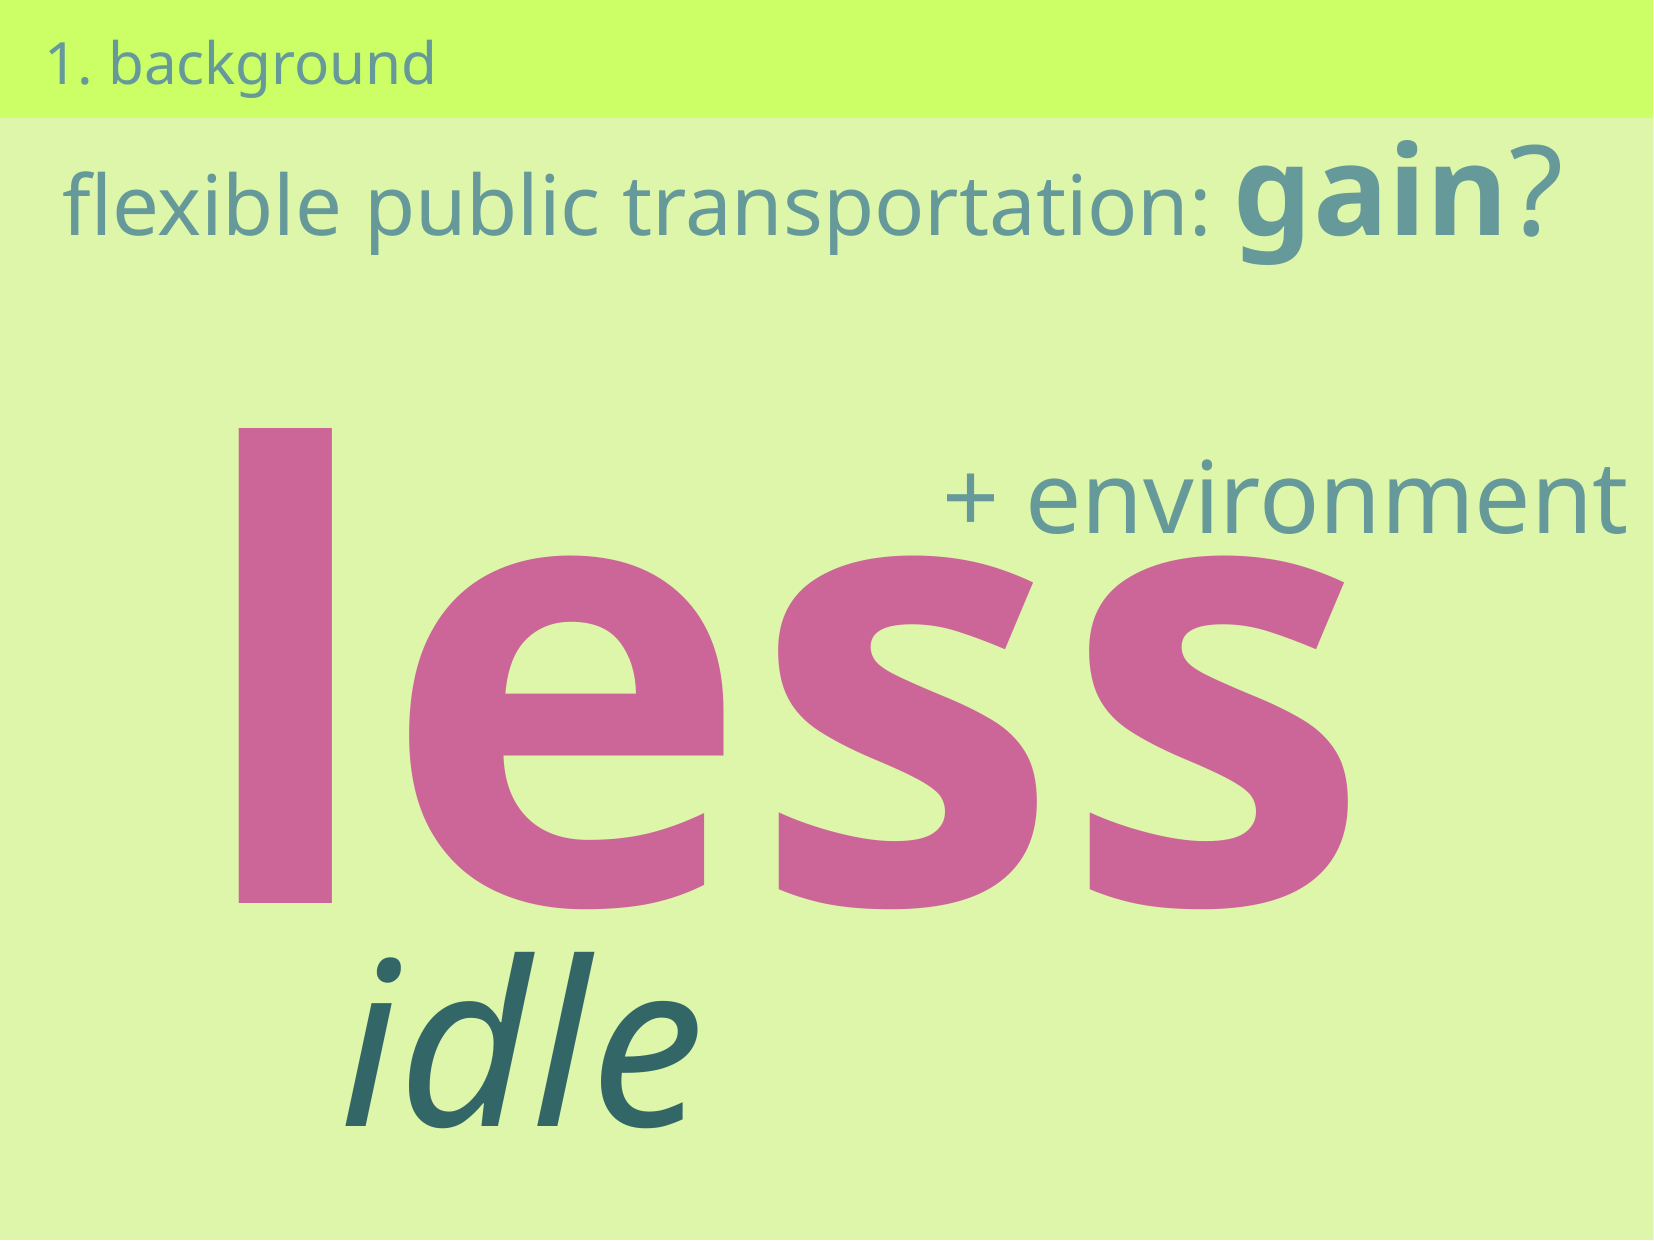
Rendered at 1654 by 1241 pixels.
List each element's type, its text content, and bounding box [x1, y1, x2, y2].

text_box + environment [927, 419, 1571, 587]
text_box 1. background [29, 14, 403, 119]
text_box less [175, 300, 1284, 1194]
text_box flexible public transportation: gain? [47, 94, 1400, 300]
text_box [0, 118, 1654, 1241]
text_box idle vehicles [324, 873, 1554, 1238]
